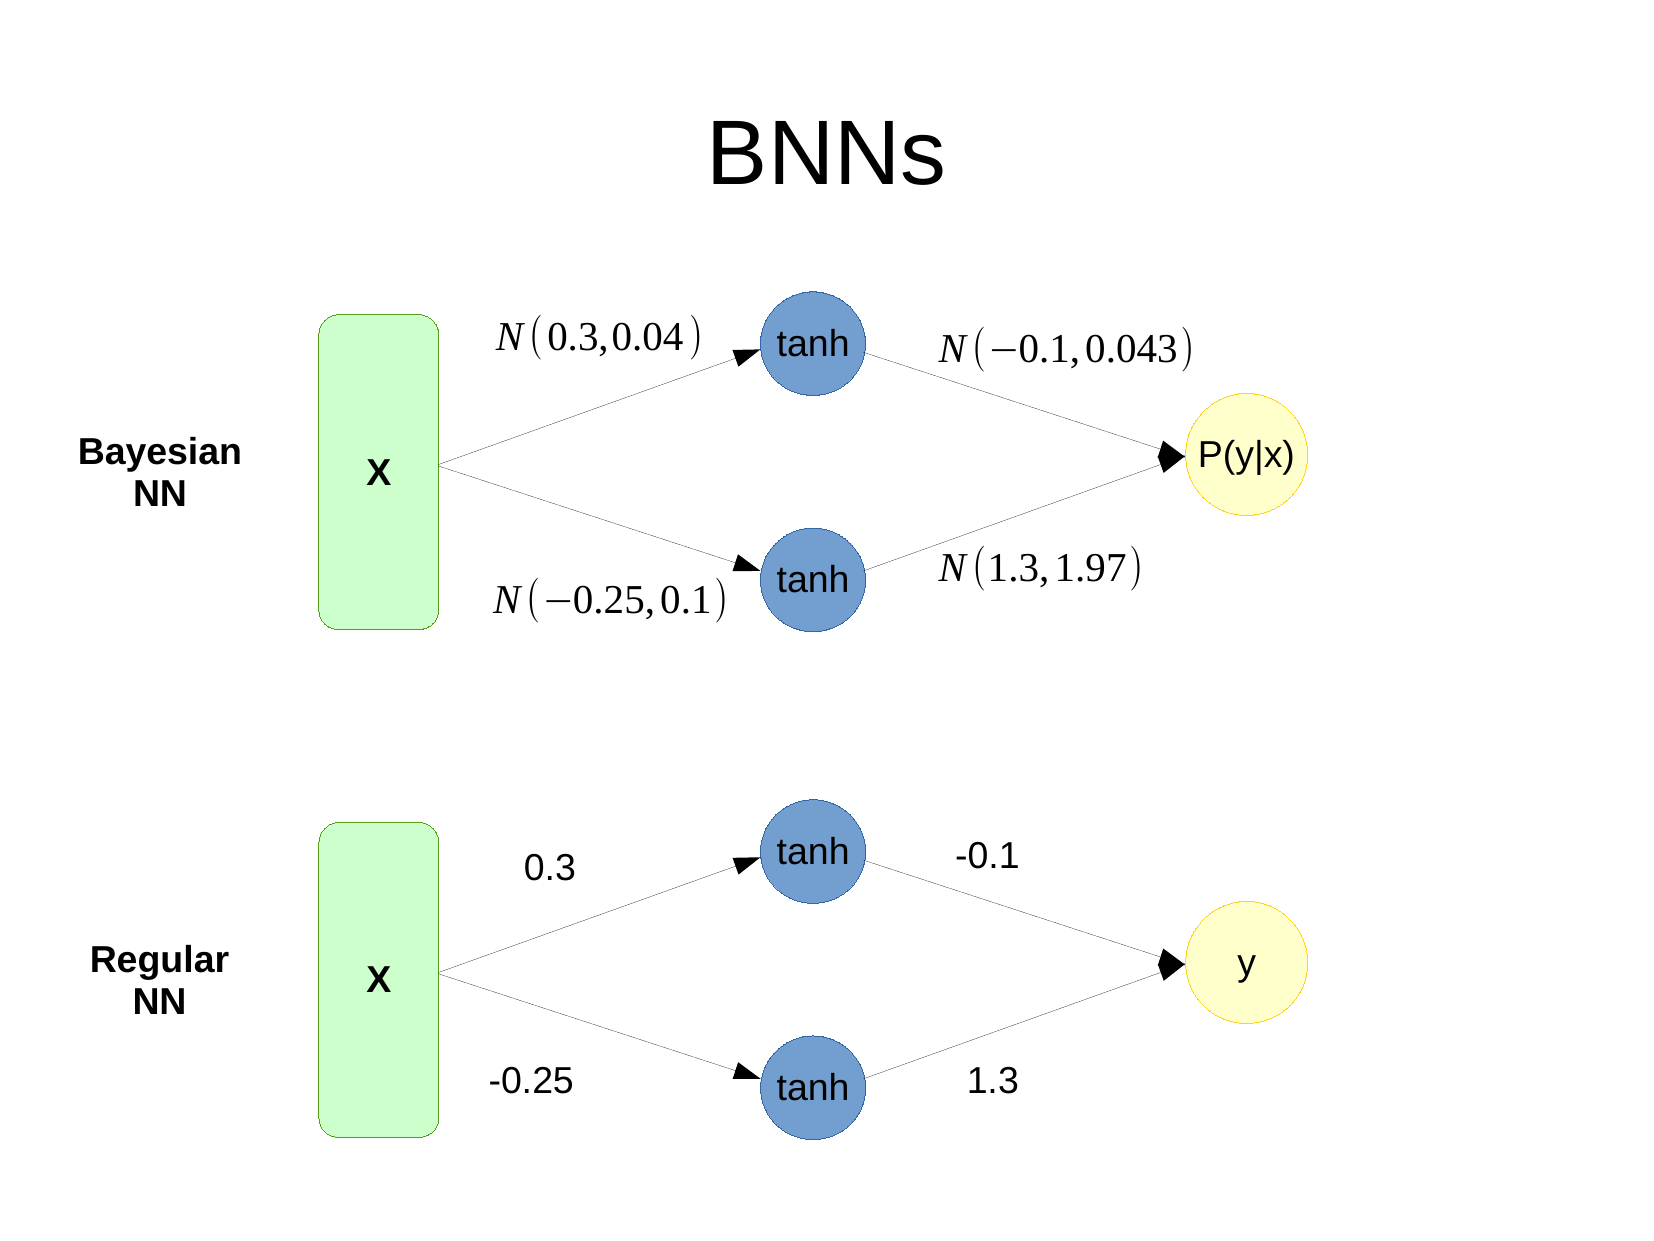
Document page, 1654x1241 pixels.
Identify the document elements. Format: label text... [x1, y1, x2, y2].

title BNNs [82, 49, 1571, 257]
text_box X [318, 314, 439, 630]
text_box tanh [760, 528, 866, 632]
text_box tanh [760, 1035, 866, 1140]
text_box -0.1 [940, 827, 1035, 885]
text_box 1.3 [952, 1052, 1034, 1109]
text_box tanh [760, 291, 866, 396]
text_box -0.25 [473, 1052, 589, 1109]
text_box P(y|x) [1185, 393, 1308, 516]
text_box X [318, 822, 439, 1138]
text_box Regular NN [75, 930, 245, 1030]
text_box 0.3 [509, 839, 591, 897]
text_box tanh [760, 799, 866, 904]
text_box y [1185, 901, 1308, 1024]
text_box Bayesian NN [63, 422, 258, 522]
chart [482, 312, 712, 362]
chart [480, 574, 738, 624]
chart [925, 323, 1205, 374]
chart [925, 542, 1153, 592]
